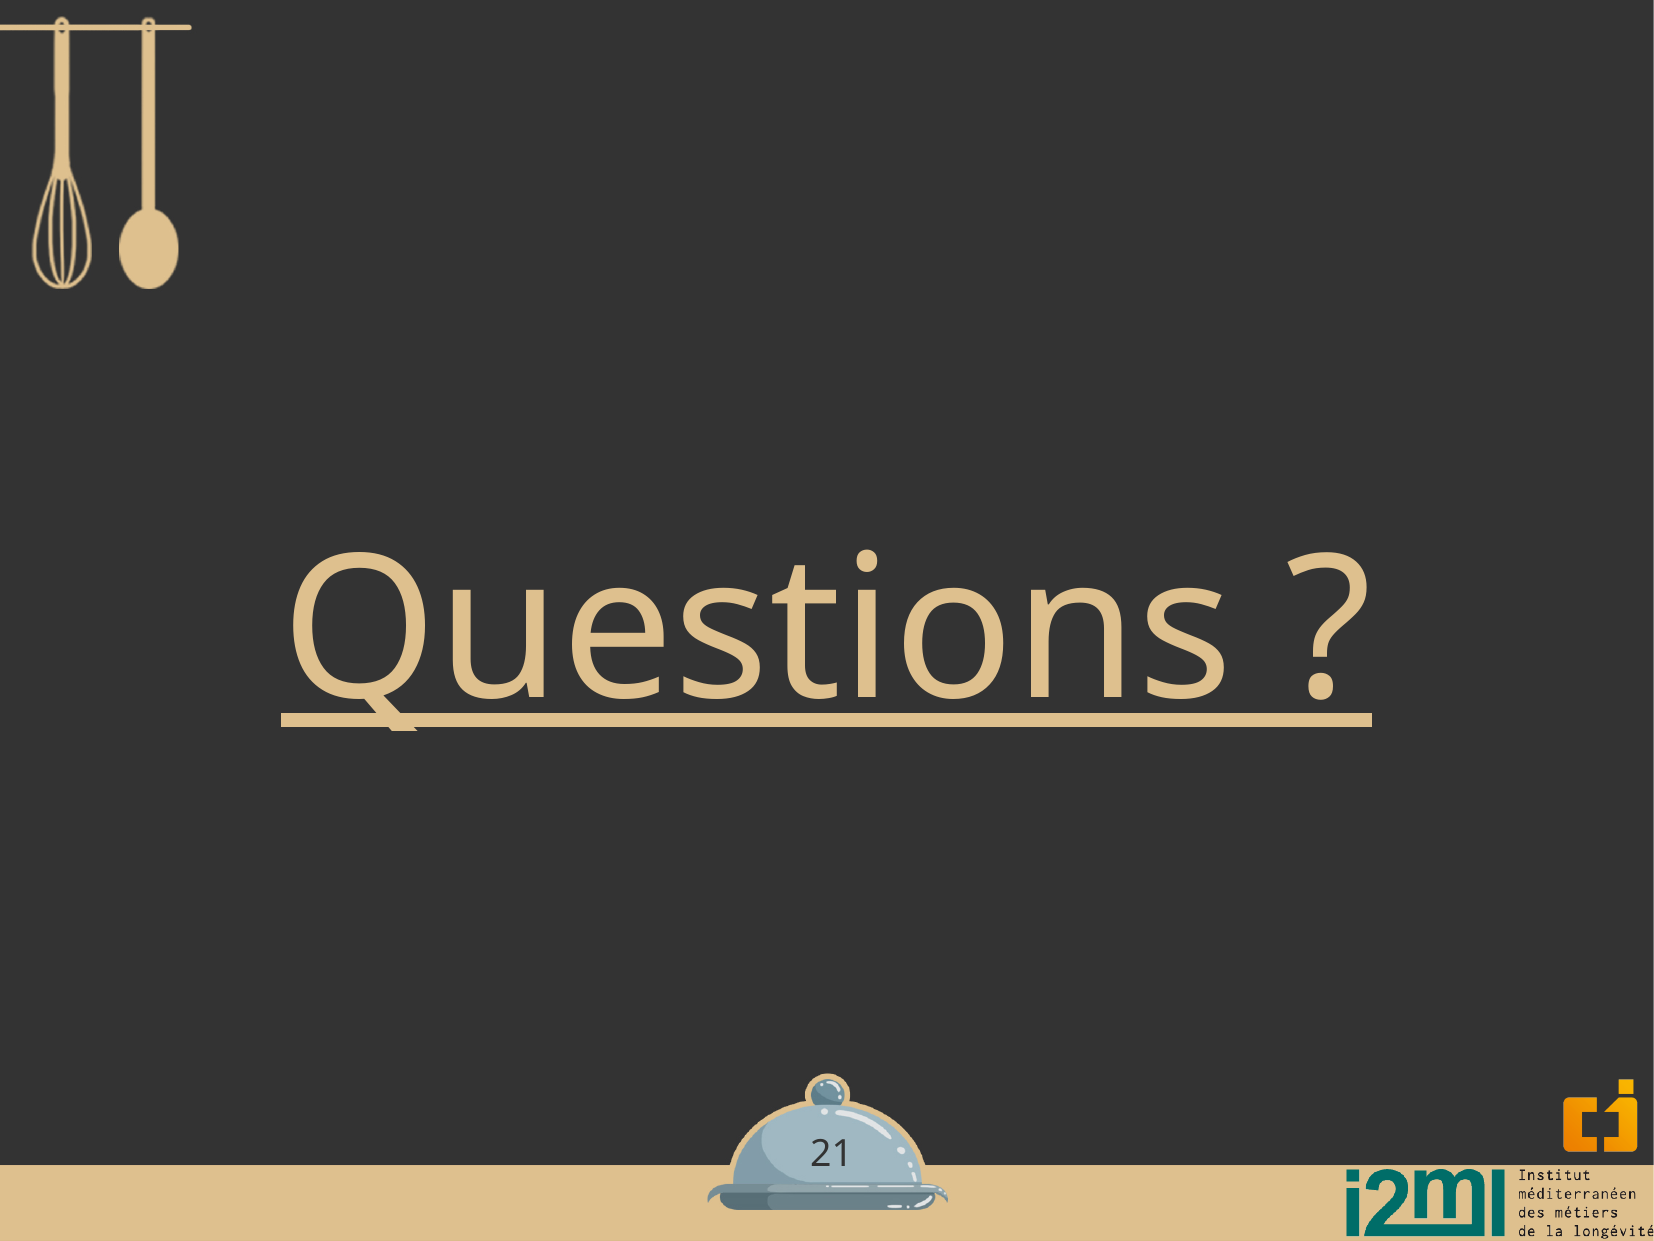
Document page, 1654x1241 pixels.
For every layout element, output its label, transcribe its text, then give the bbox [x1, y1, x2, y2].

picture [0, 0, 1654, 1241]
title Questions ? [82, 492, 1571, 748]
